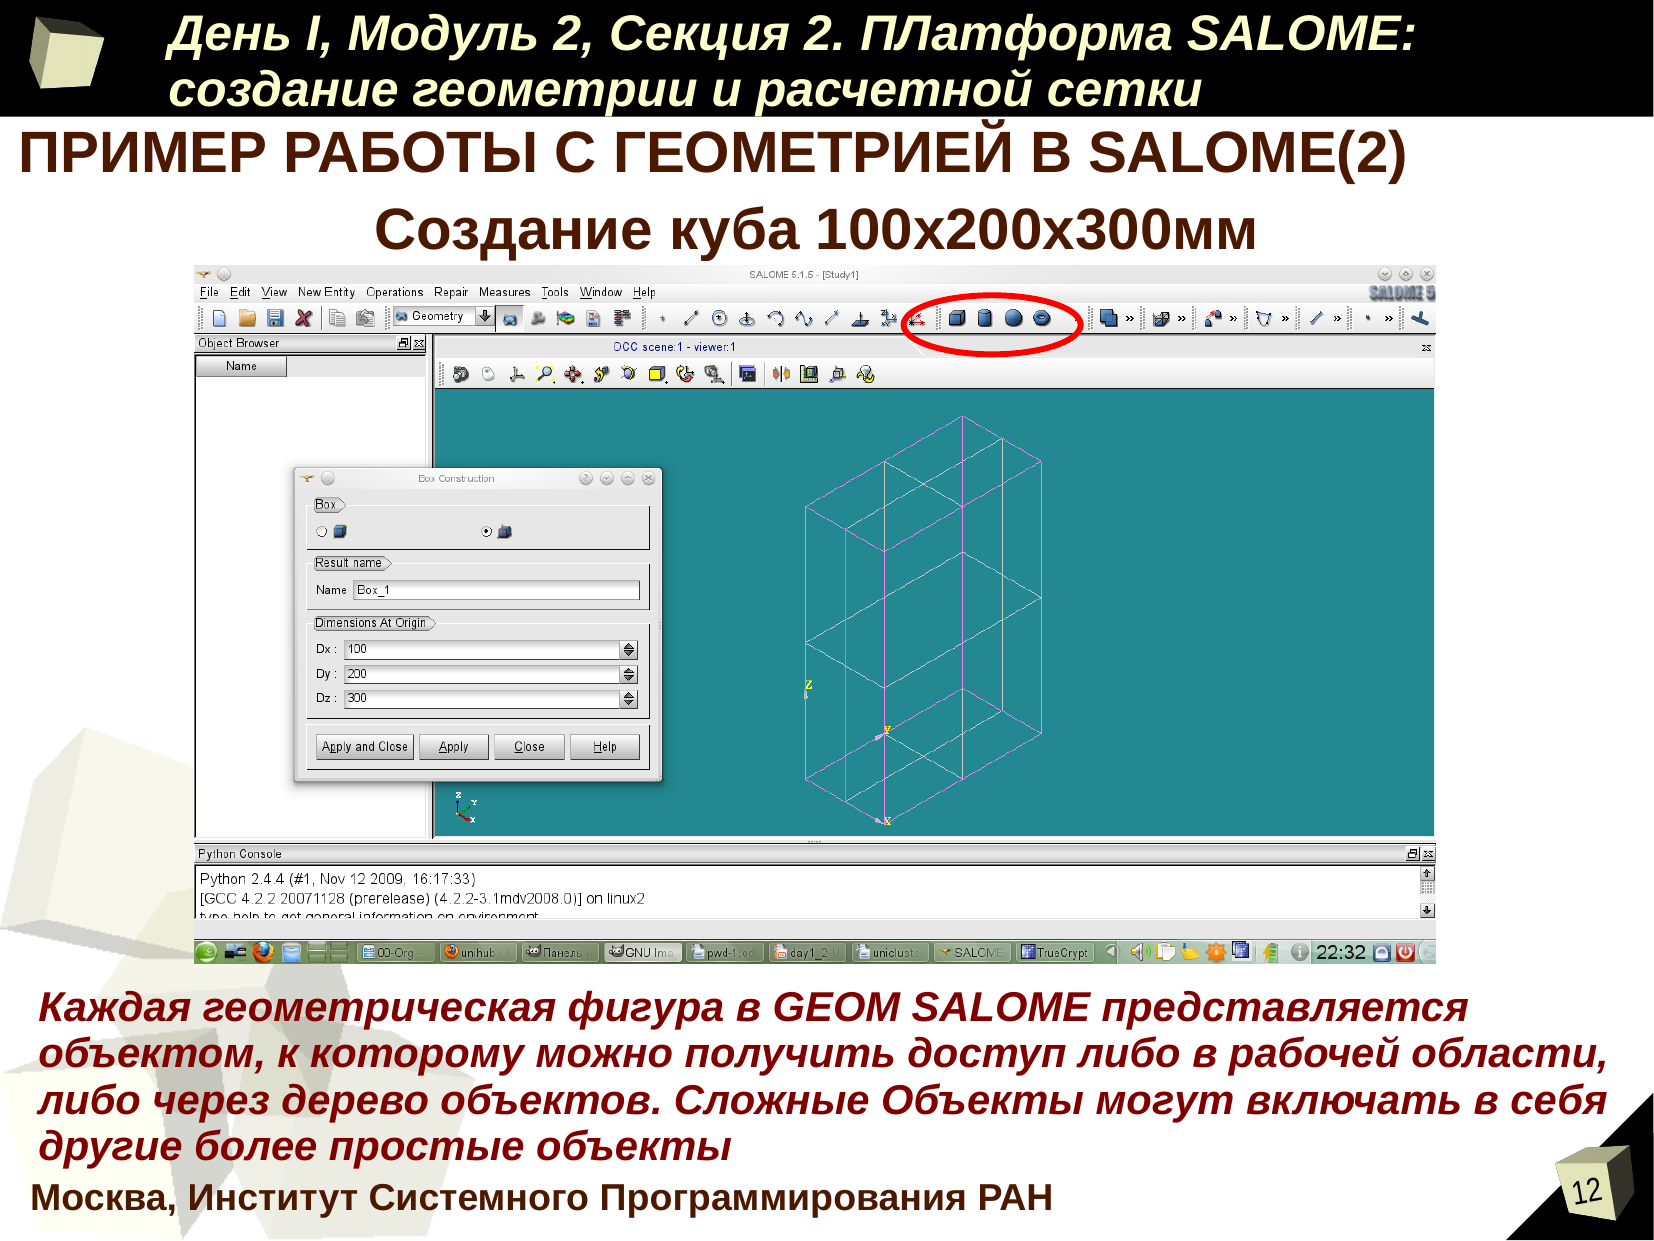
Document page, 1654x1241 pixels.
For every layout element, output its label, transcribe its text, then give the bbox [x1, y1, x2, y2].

text_box ПРИМЕР РАБОТЫ С ГЕОМЕТРИЕЙ В SALOME(2) [4, 112, 1654, 193]
picture [0, 270, 1436, 1241]
picture [464, 1193, 472, 1198]
text_box Каждая геометрическая фигура в GEOM SALOME представляется объектом, к которому можно получить доступ либо в рабочей области, либо через дерево объектов. Сложные Объекты могут включать в себя другие более простые объекты [23, 976, 1654, 1178]
text_box Создание куба 100x200x300мм [0, 189, 1642, 270]
